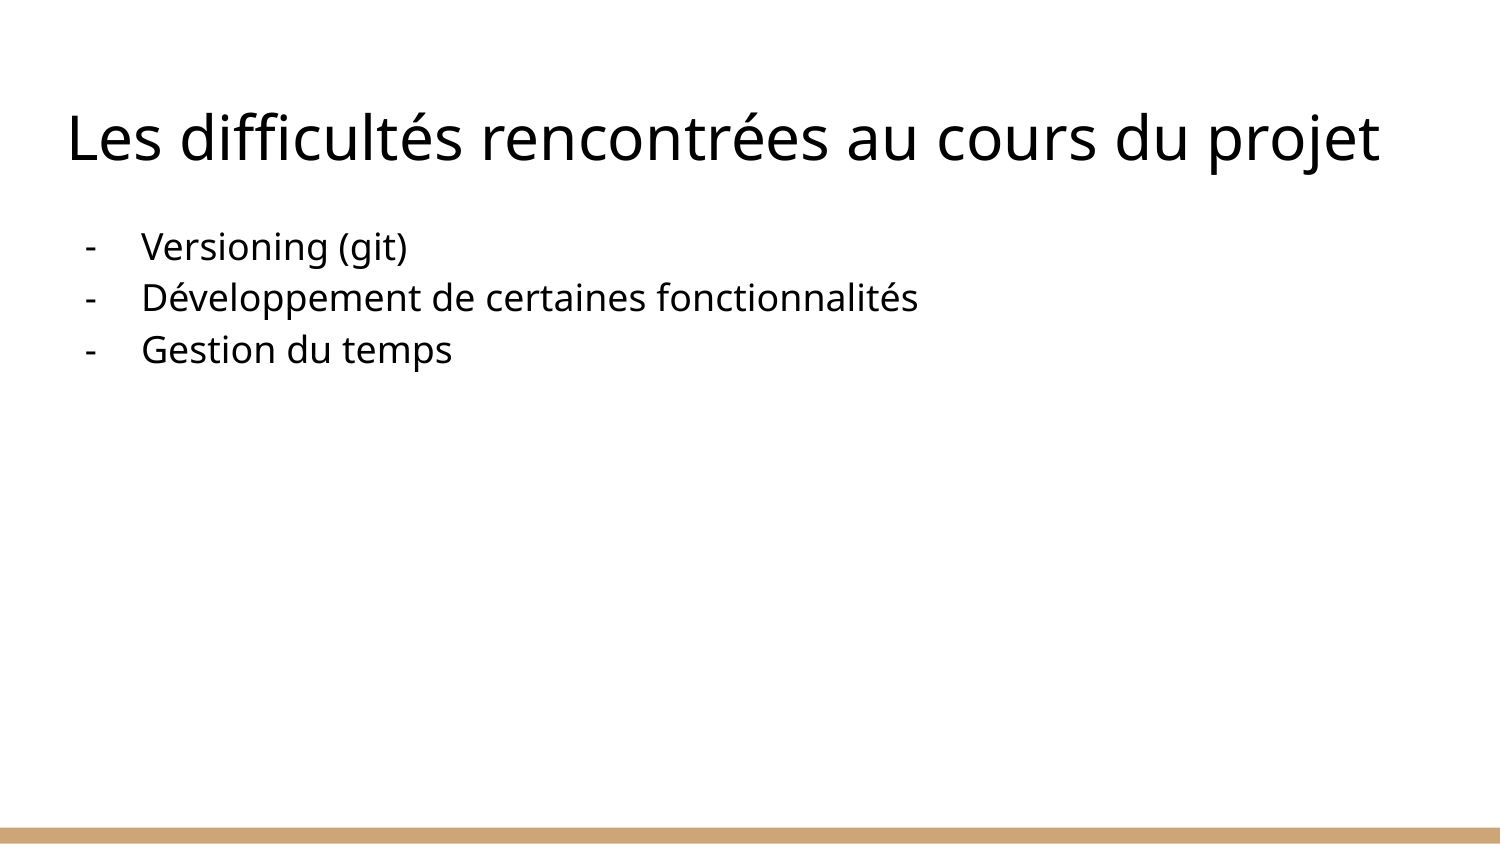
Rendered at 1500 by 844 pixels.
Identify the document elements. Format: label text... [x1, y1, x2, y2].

list Versioning (git) Développement de certaines fonctionnalités Gestion du temps [51, 200, 1449, 752]
title Les difficultés rencontrées au cours du projet [51, 51, 1449, 189]
